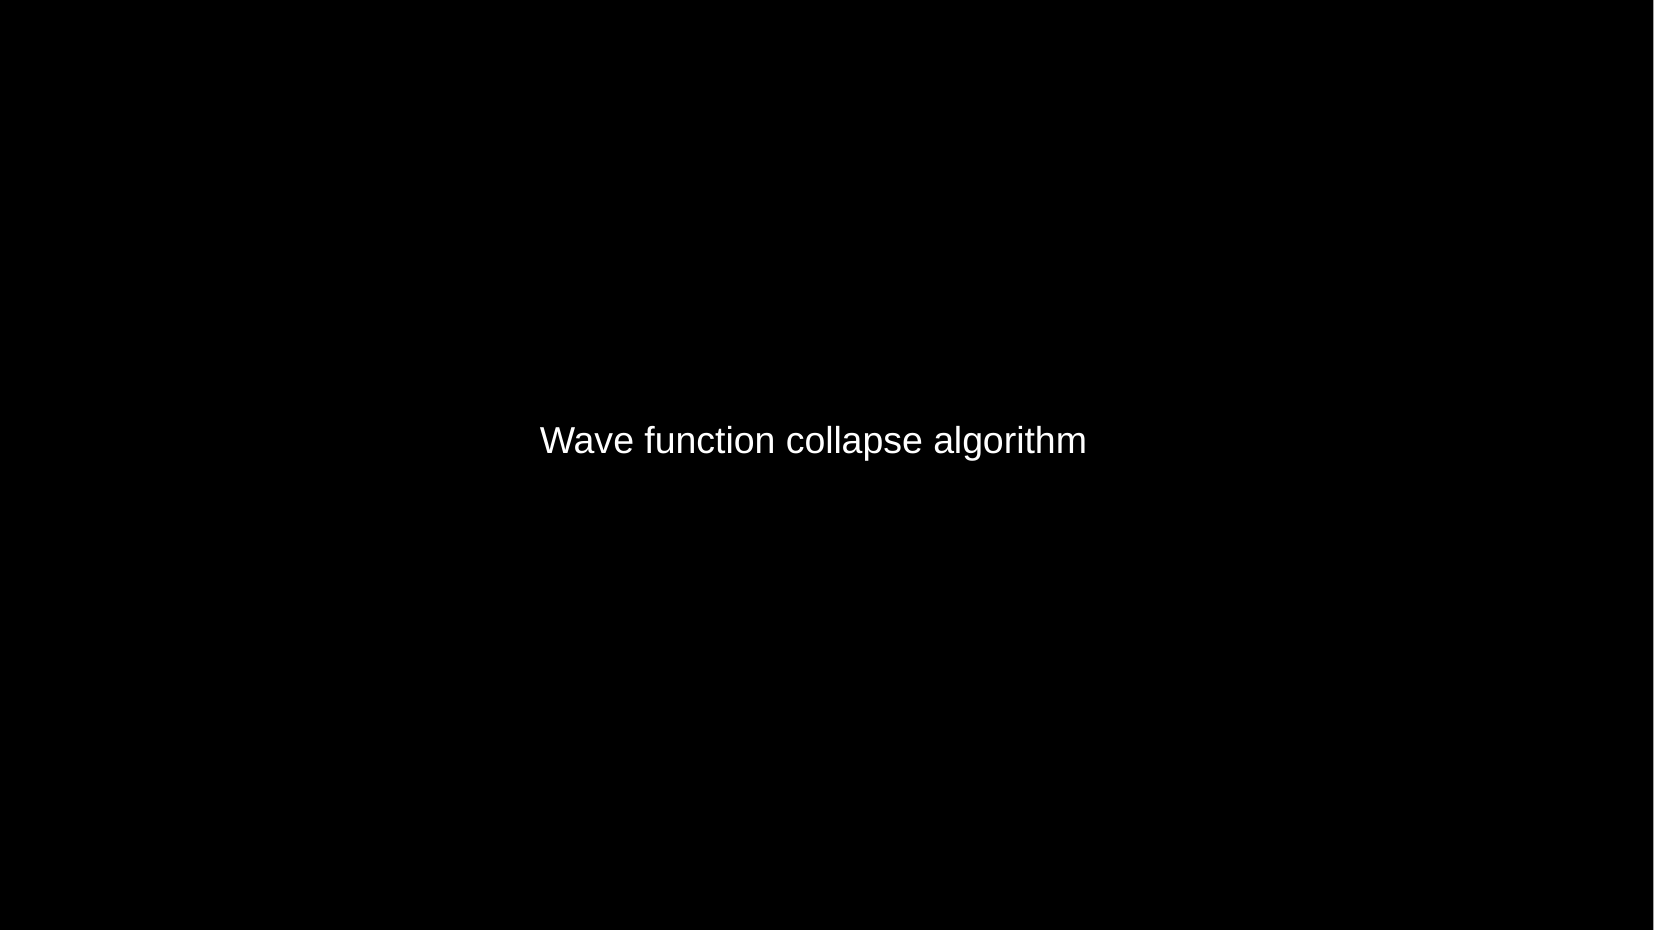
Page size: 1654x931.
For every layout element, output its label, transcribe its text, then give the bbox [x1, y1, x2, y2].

text_box Wave function collapse algorithm [525, 412, 1126, 470]
